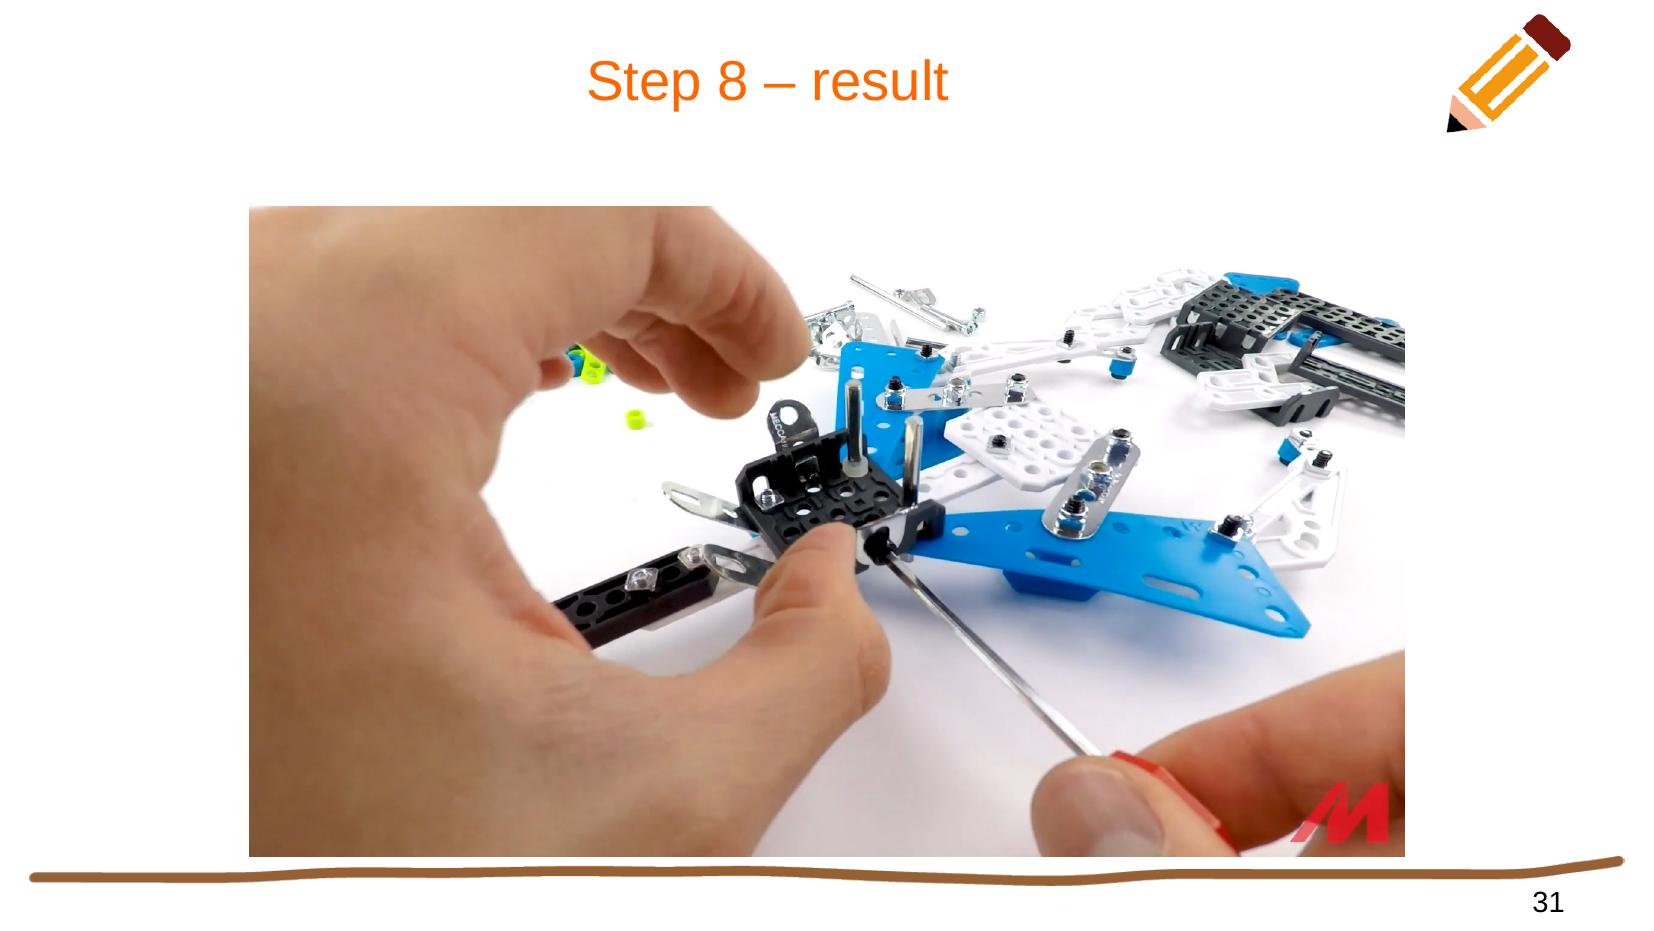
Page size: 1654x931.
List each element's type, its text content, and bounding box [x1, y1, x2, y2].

picture [29, 206, 1625, 886]
title Step 8 – result [88, 29, 1447, 133]
picture [1446, 14, 1571, 133]
